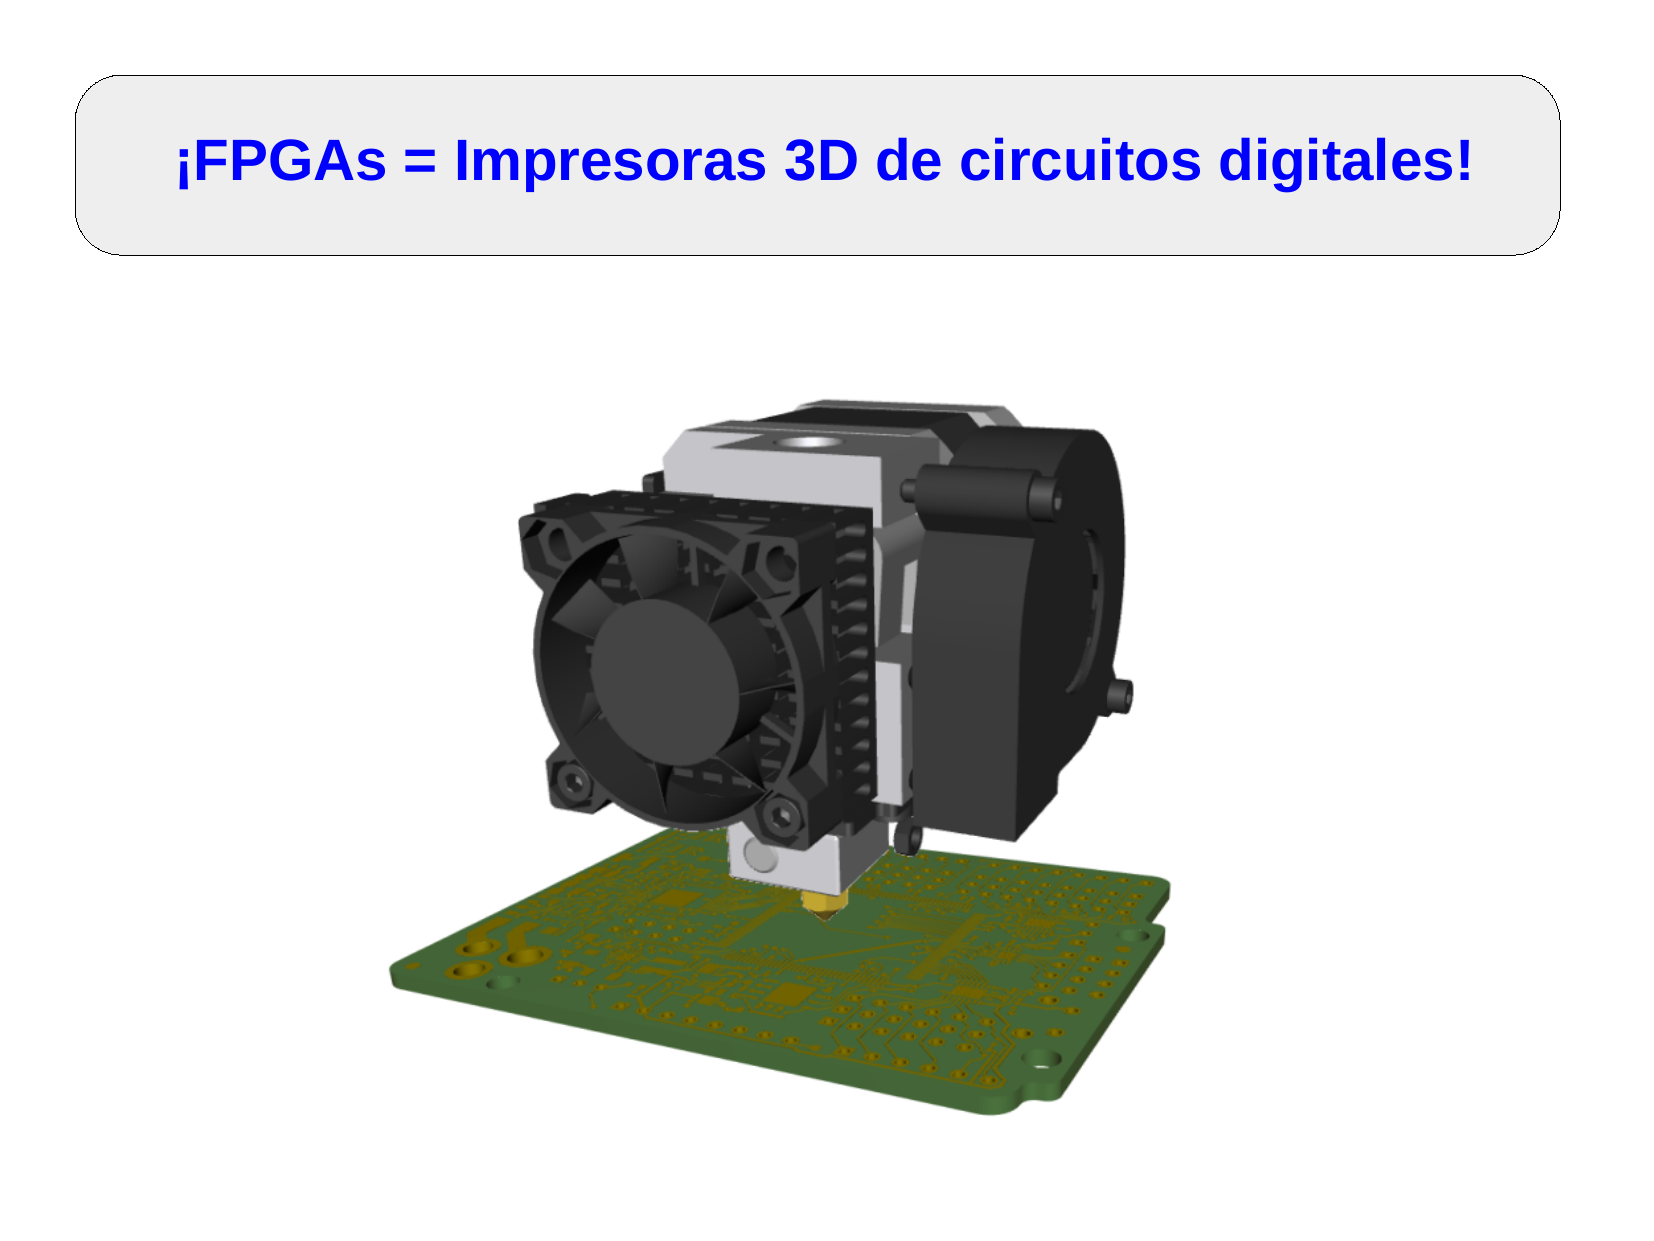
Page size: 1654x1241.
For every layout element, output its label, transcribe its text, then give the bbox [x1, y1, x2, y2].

picture [372, 339, 1246, 1141]
text_box [75, 75, 1561, 256]
text_box ¡FPGAs = Impresoras 3D de circuitos digitales! [135, 120, 1516, 212]
